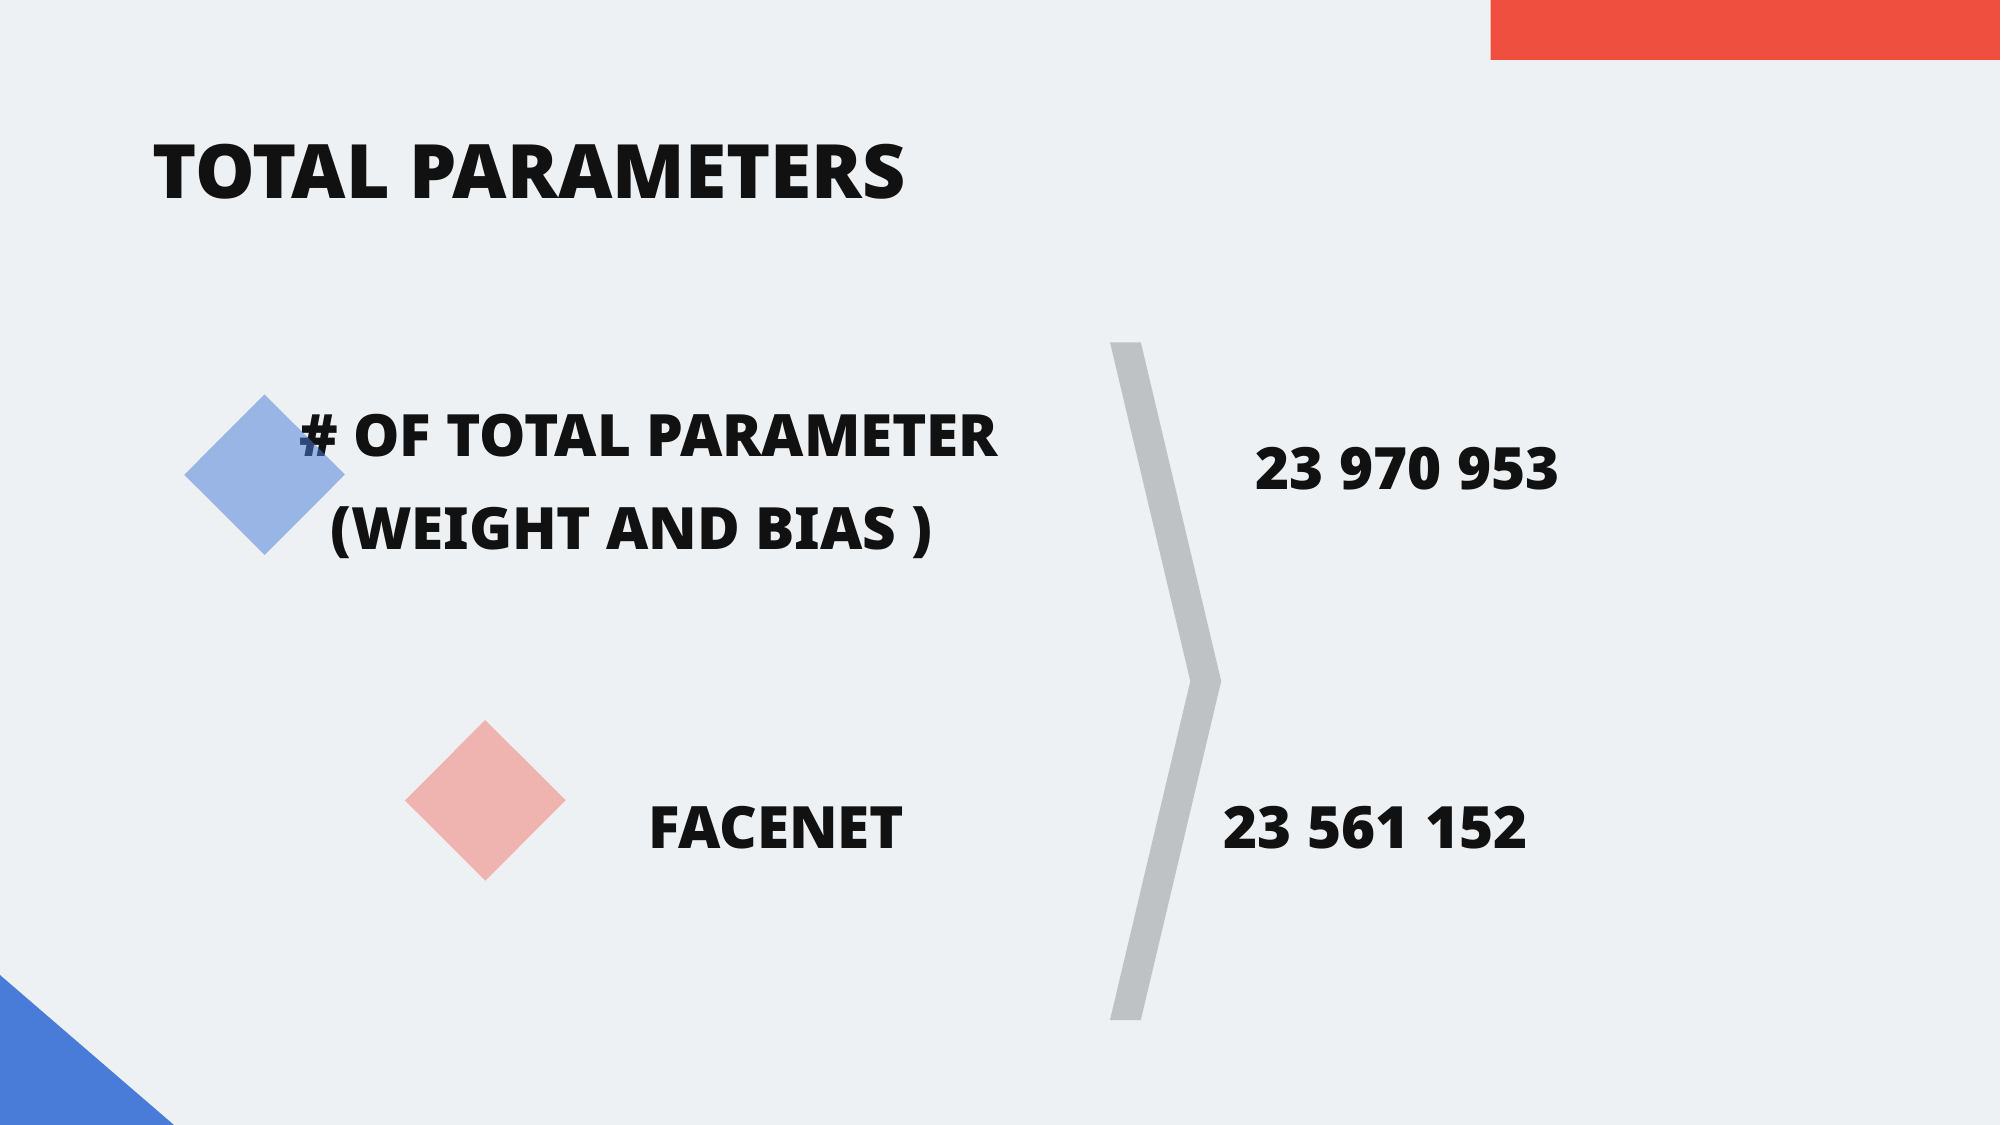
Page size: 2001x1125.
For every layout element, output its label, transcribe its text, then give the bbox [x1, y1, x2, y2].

text_box [0, 974, 174, 1125]
text_box [404, 720, 566, 881]
text_box [1490, 0, 2000, 60]
title TOTAL PARAMETERS [137, 59, 1863, 278]
text_box [184, 394, 345, 555]
text_box [1110, 342, 1222, 1021]
text_box 23 970 953 [1240, 420, 1636, 503]
list # OF TOTAL PARAMETER (WEIGHT AND BIAS ) FACENET 23 561 152 [137, 299, 1863, 1081]
